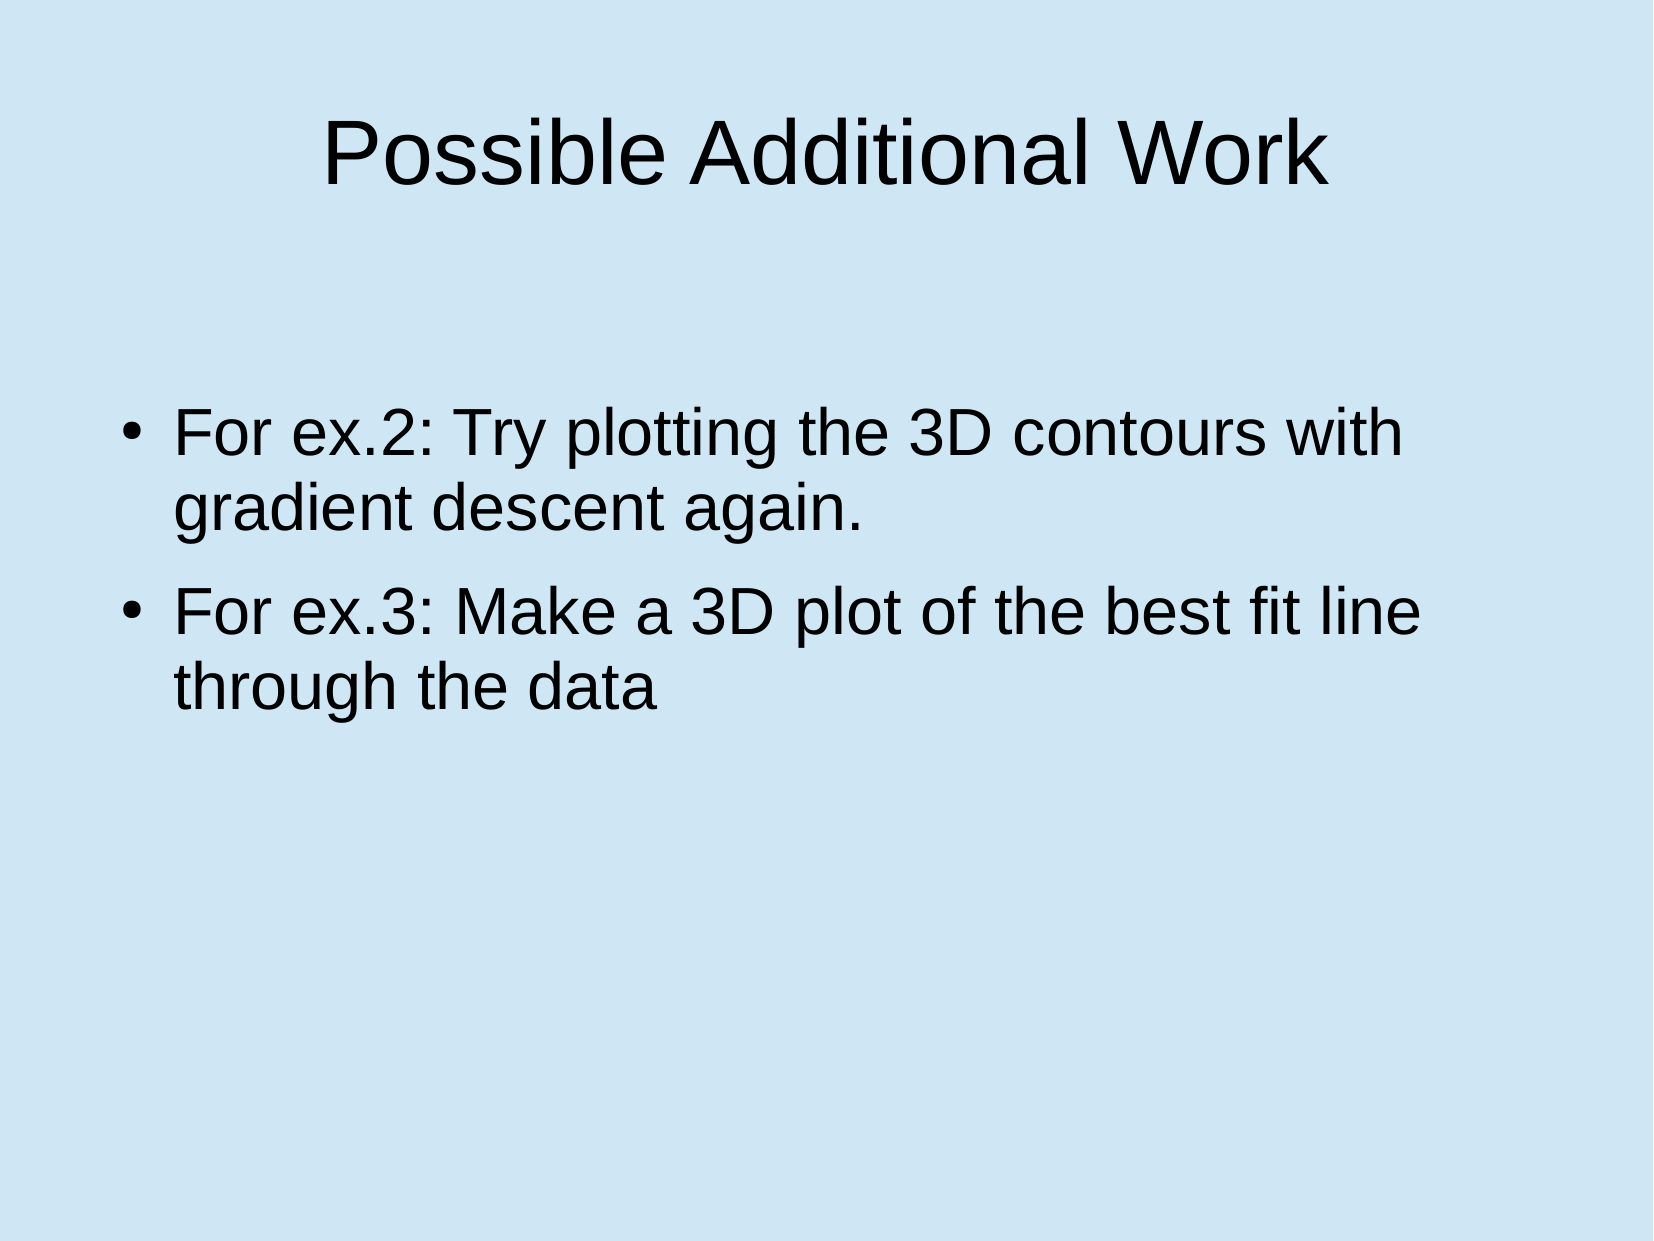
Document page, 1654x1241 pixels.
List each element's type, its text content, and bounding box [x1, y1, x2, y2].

list For ex.2: Try plotting the 3D contours with gradient descent again. For ex.3: Make a 3D plot of the best fit line through the data [102, 395, 1591, 796]
title Possible Additional Work [82, 49, 1571, 257]
